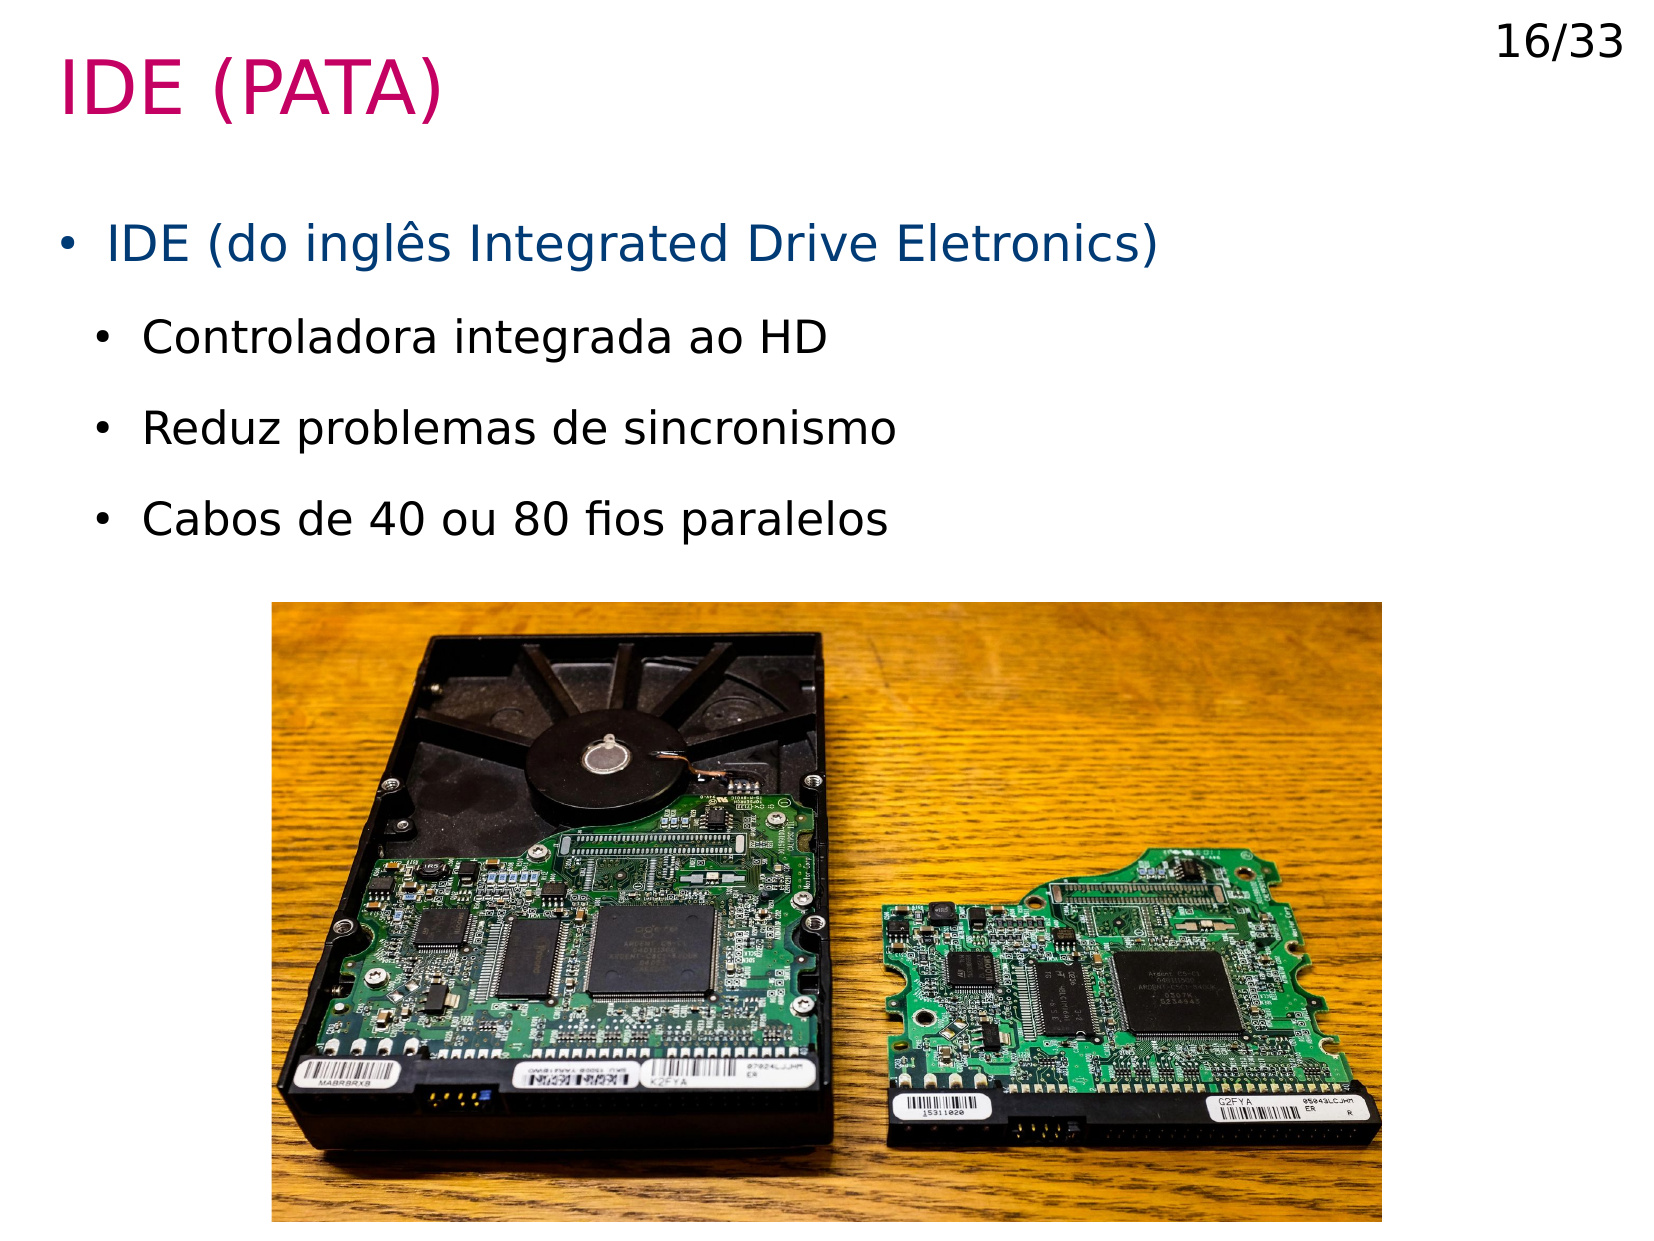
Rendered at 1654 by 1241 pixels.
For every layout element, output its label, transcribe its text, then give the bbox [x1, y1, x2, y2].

picture [271, 602, 1382, 1222]
list IDE (do inglês Integrated Drive Eletronics) Controladora integrada ao HD Reduz problemas de sincronismo Cabos de 40 ou 80 fios paralelos [59, 206, 1625, 1211]
title IDE (PATA) [59, 29, 1625, 148]
